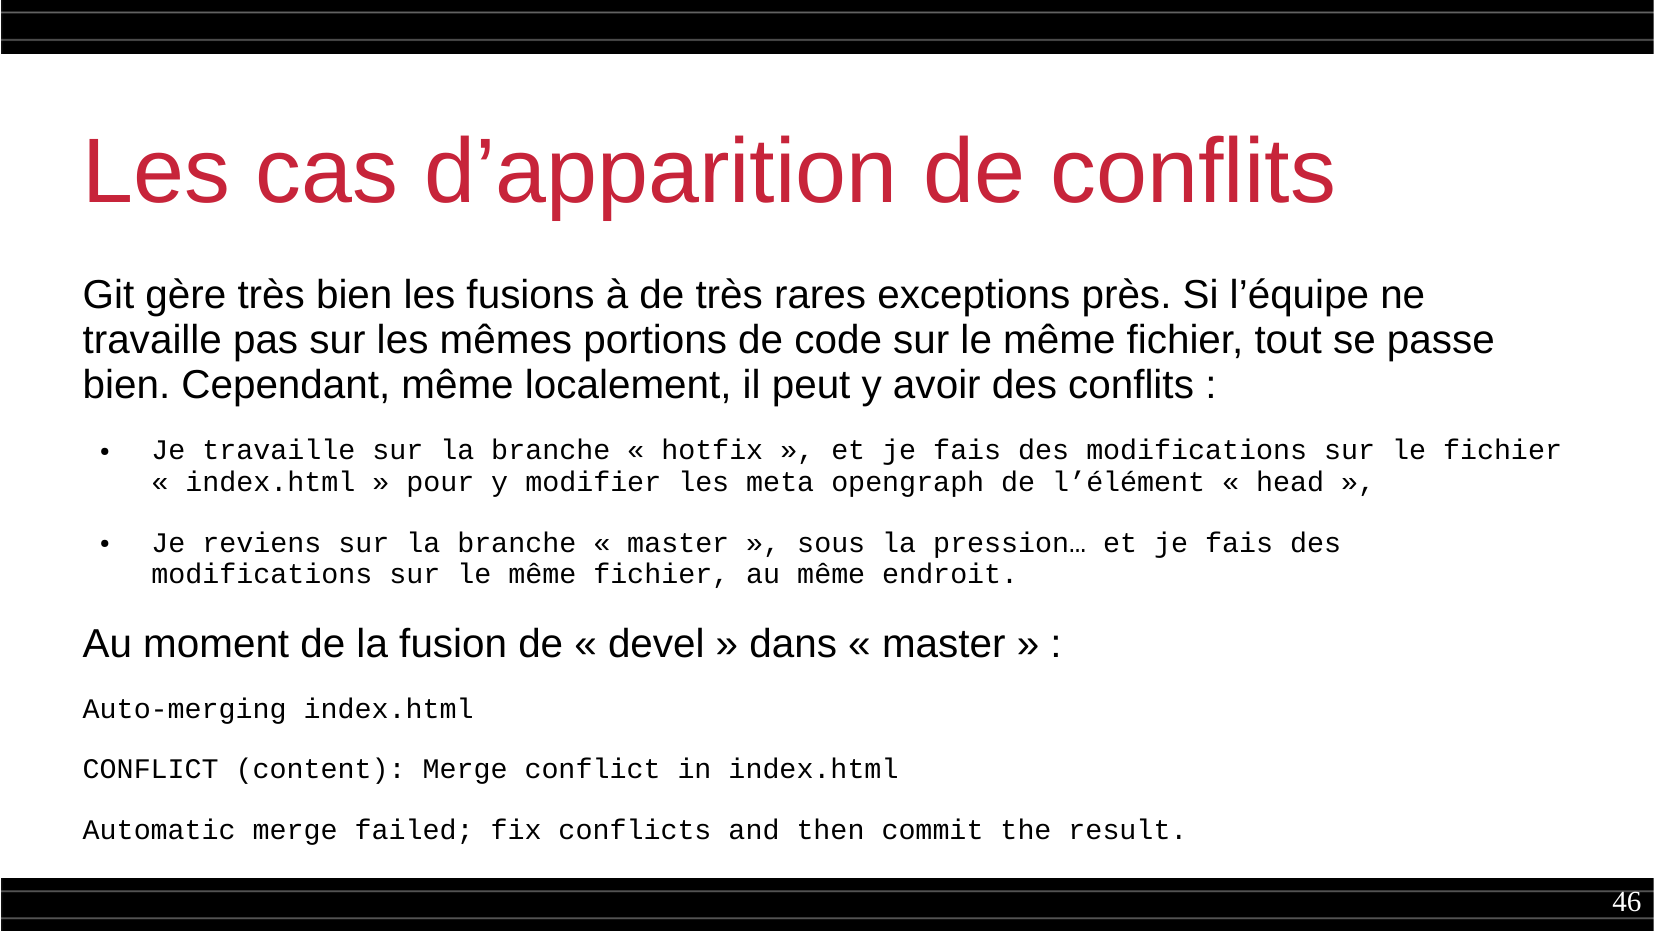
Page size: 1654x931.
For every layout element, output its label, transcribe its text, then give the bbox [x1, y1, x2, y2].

list Git gère très bien les fusions à de très rares exceptions près. Si l’équipe ne travaille pas sur les mêmes portions de code sur le même fichier, tout se passe bien. Cependant, même localement, il peut y avoir des conflits : Je travaille sur la branche « hotfix », et je fais des modifications sur le fichier « index.html » pour y modifier les meta opengraph de l’élément « head », Je reviens sur la branche « master », sous la pression… et je fais des modifications sur le même fichier, au même endroit. Au moment de la fusion de « devel » dans « master » : Auto-merging index.html CONFLICT (content): Merge conflict in index.html Automatic merge failed; fix conflicts and then commit the result. [82, 271, 1571, 851]
picture [1, 0, 1654, 54]
picture [1, 878, 1654, 931]
title Les cas d’apparition de conflits [82, 92, 1571, 249]
